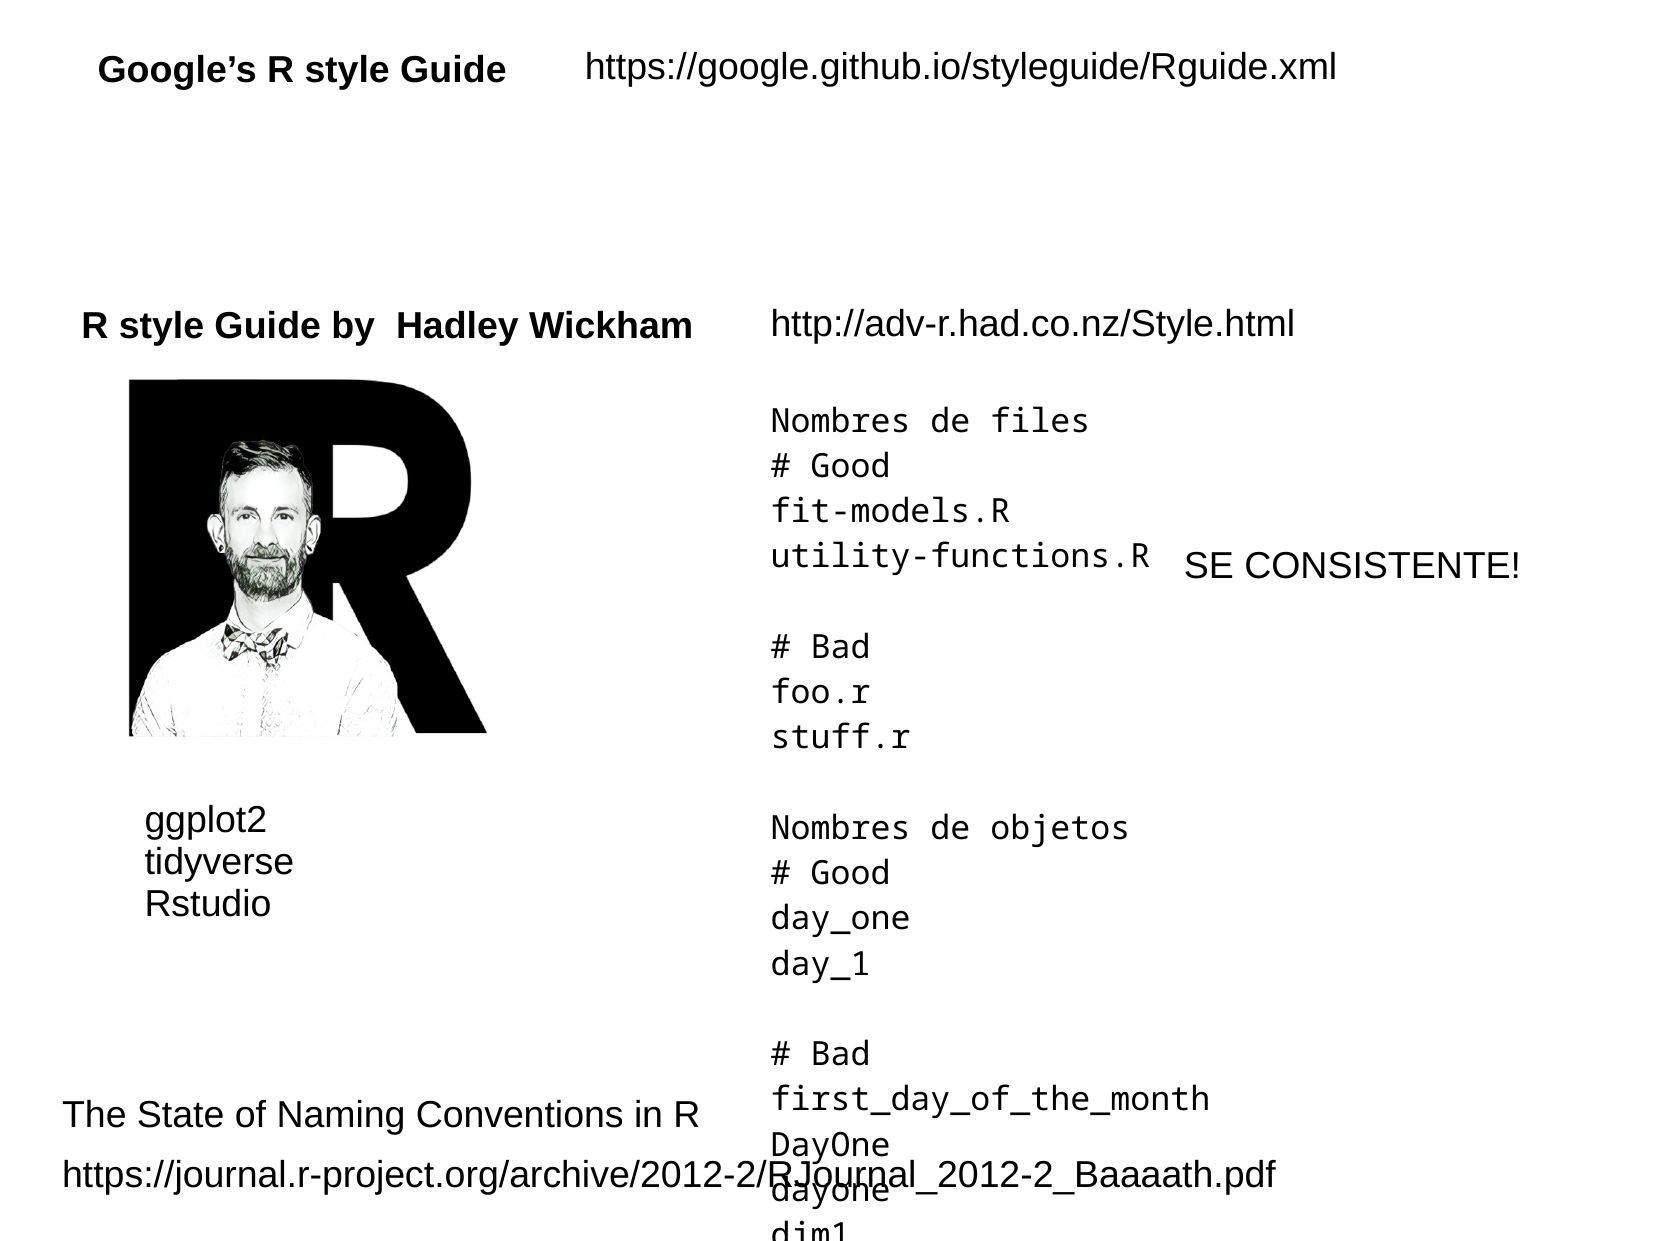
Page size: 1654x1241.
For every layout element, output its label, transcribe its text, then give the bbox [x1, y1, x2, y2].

text_box SE CONSISTENTE! [1169, 537, 1537, 595]
text_box Google’s R style Guide [82, 41, 522, 99]
text_box https://google.github.io/styleguide/Rguide.xml [569, 37, 1353, 95]
text_box ggplot2 tidyverse Rstudio [129, 791, 310, 933]
picture [106, 366, 504, 745]
text_box The State of Naming Conventions in R [47, 1086, 716, 1144]
text_box Nombres de files # Good fit-models.R utility-functions.R # Bad foo.r stuff.r Nombres de objetos # Good day_one day_1 # Bad first_day_of_the_month DayOne dayone djm1 [755, 389, 1226, 1122]
text_box https://journal.r-project.org/archive/2012-2/RJournal_2012-2_Baaaath.pdf [47, 1145, 1292, 1203]
text_box R style Guide by Hadley Wickham [66, 297, 709, 355]
text_box http://adv-r.had.co.nz/Style.html [755, 295, 1311, 353]
